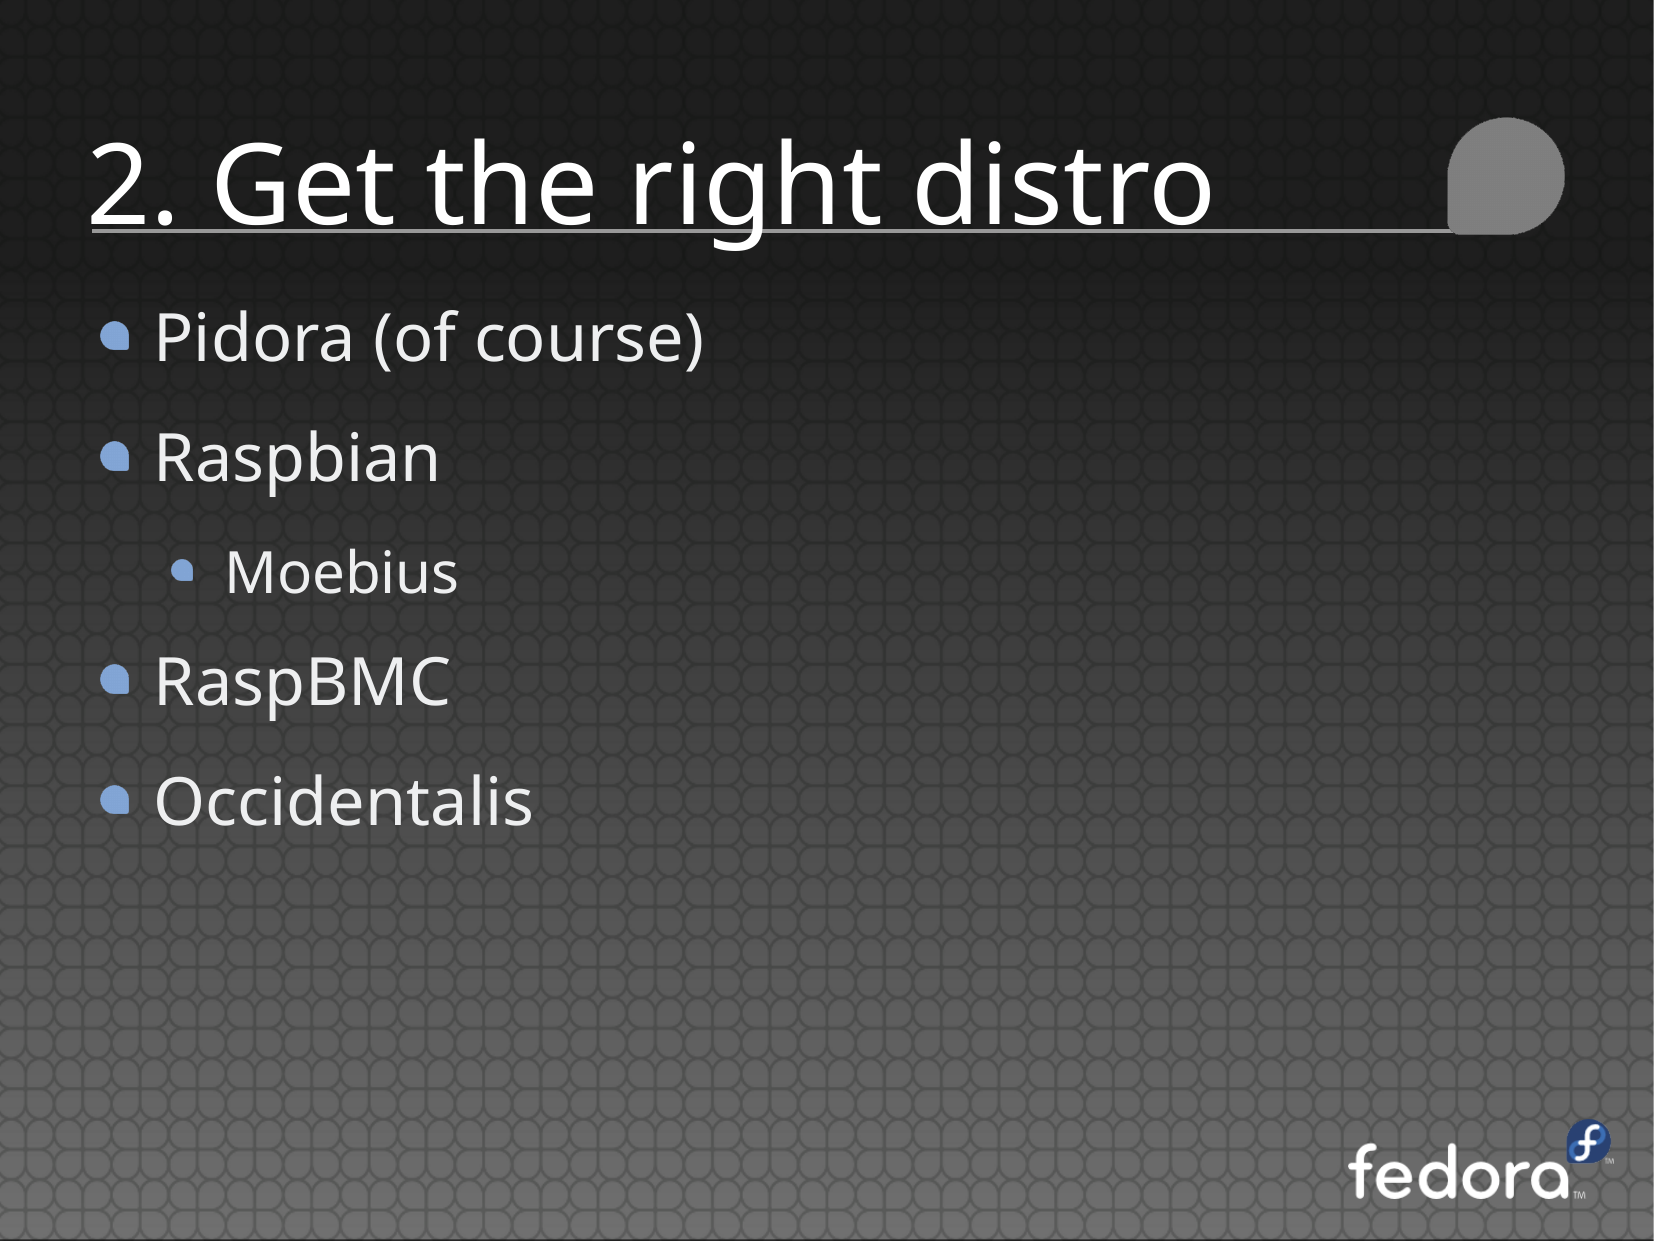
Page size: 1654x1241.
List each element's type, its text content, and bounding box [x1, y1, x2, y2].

picture [0, 0, 1654, 1241]
list Pidora (of course) Raspbian Moebius RaspBMC Occidentalis [82, 290, 1571, 1010]
title 2. Get the right distro [86, 112, 1576, 249]
